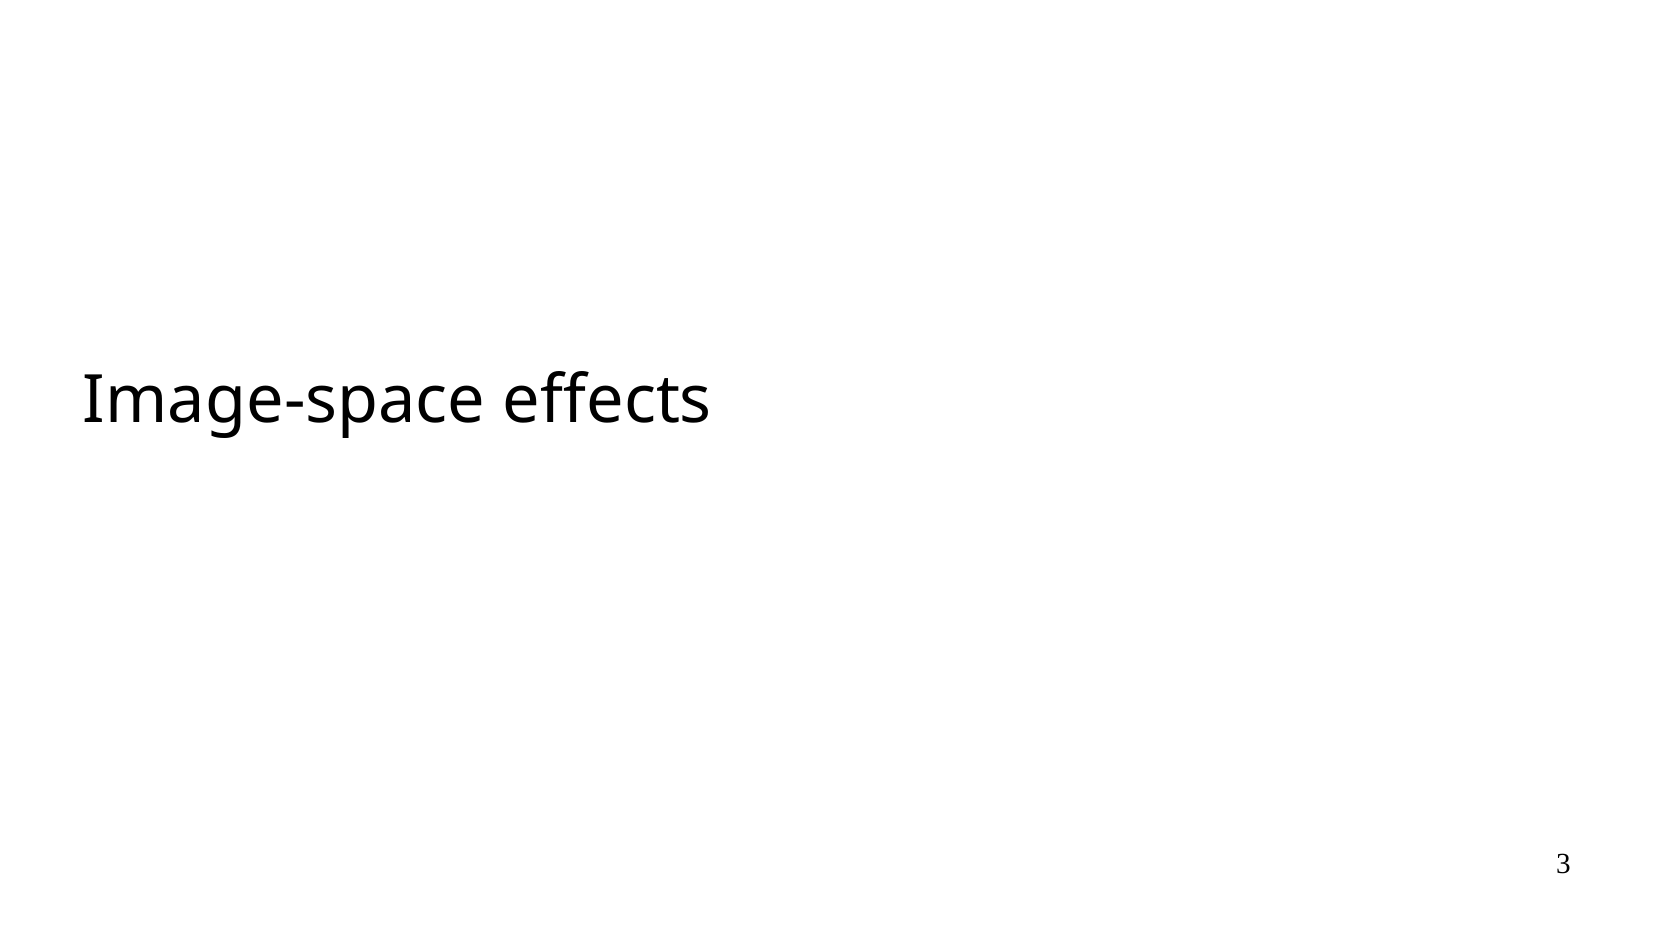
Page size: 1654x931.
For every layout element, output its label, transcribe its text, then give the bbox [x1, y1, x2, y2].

subtitle Image-space effects [82, 37, 1571, 757]
